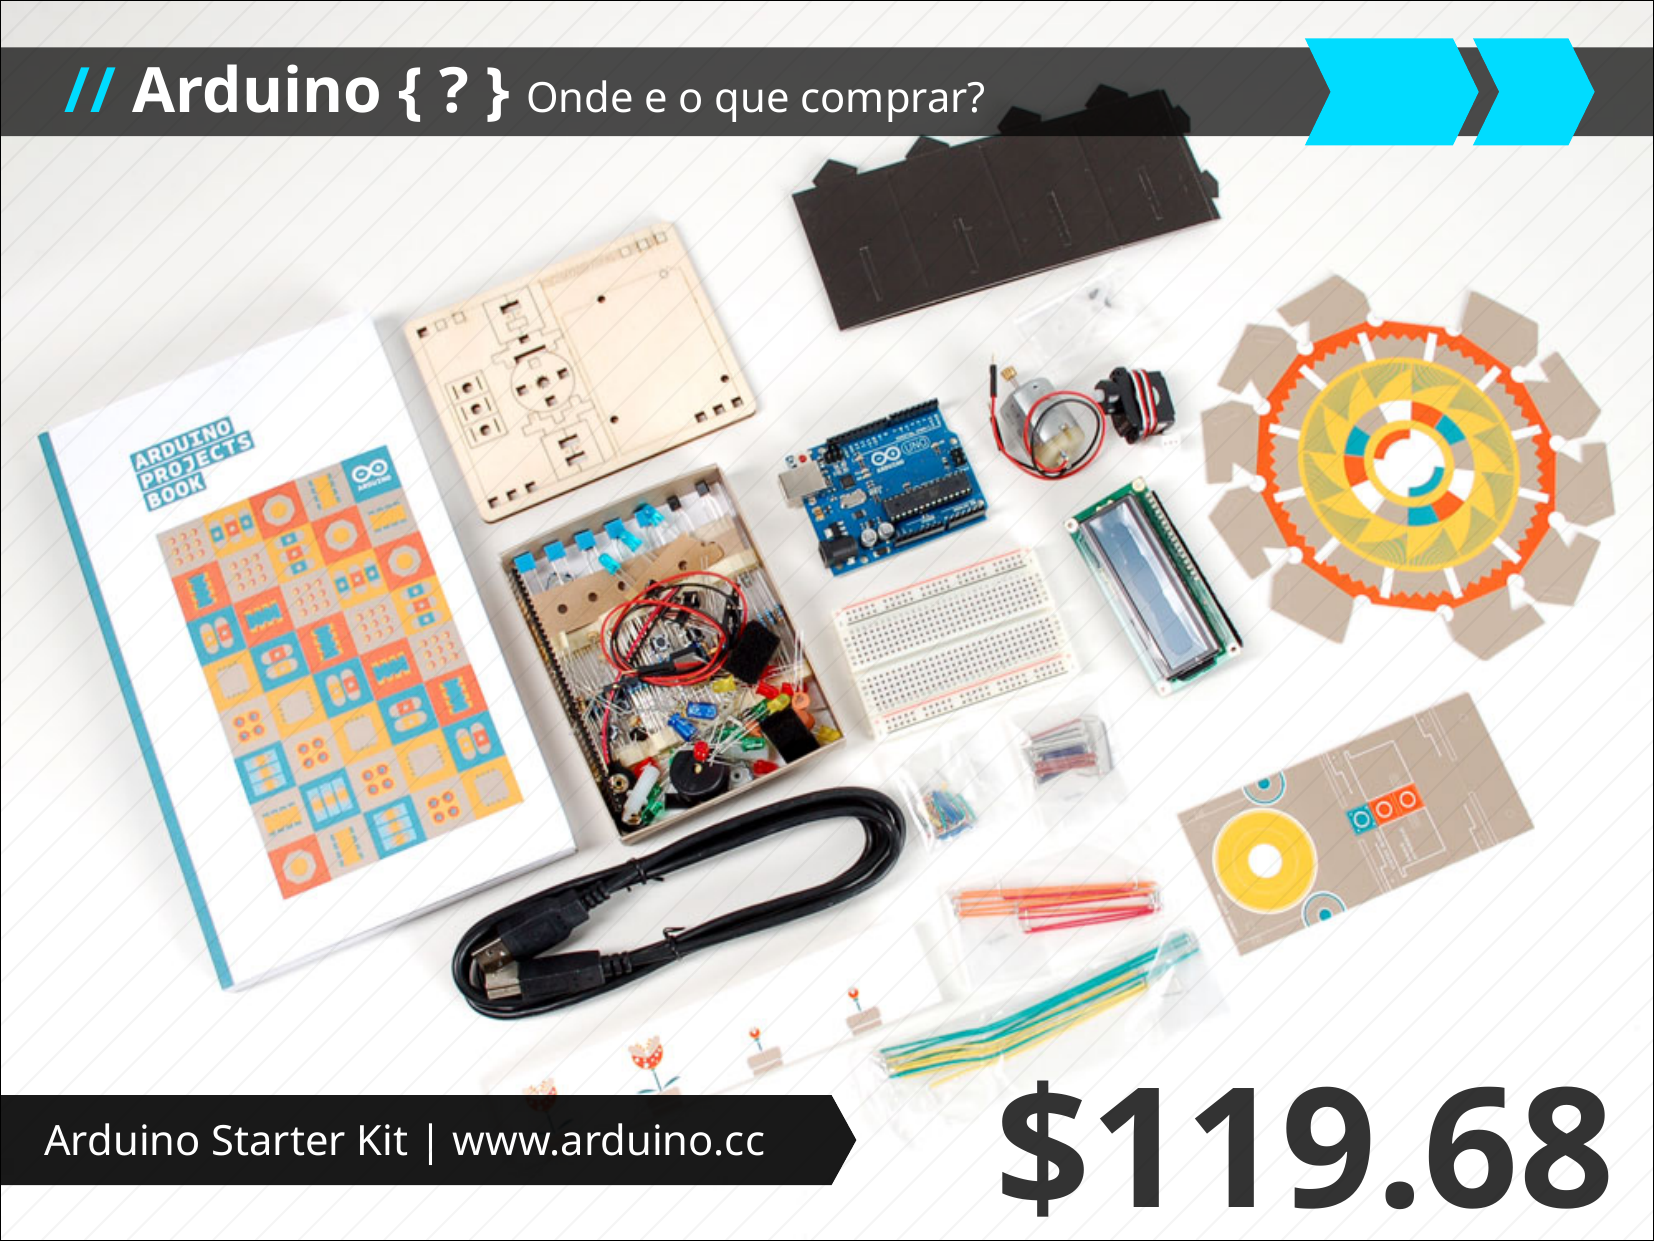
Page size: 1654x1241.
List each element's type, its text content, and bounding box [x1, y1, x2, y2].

text_box // Arduino { ? } Onde e o que comprar? [50, 38, 1063, 136]
text_box [0, 0, 1654, 1241]
